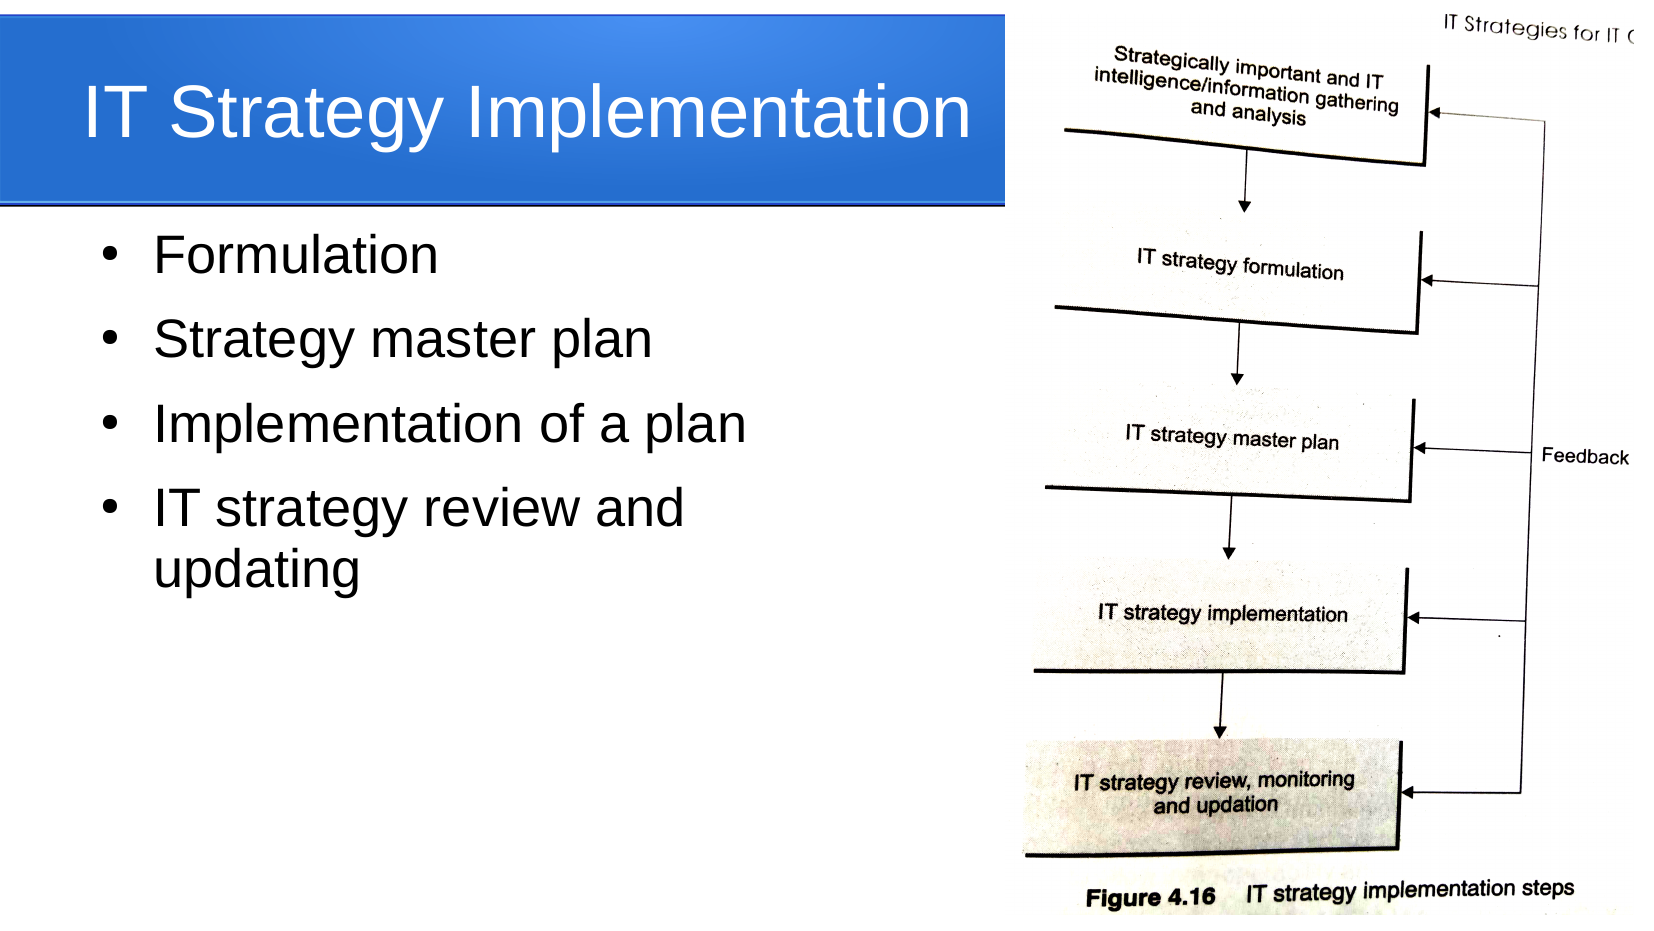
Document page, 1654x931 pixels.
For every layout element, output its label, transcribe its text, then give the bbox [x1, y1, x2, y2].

picture [1005, 15, 1634, 916]
list Formulation Strategy master plan Implementation of a plan IT strategy review and updating [82, 224, 809, 764]
title IT Strategy Implementation [82, 35, 1005, 189]
